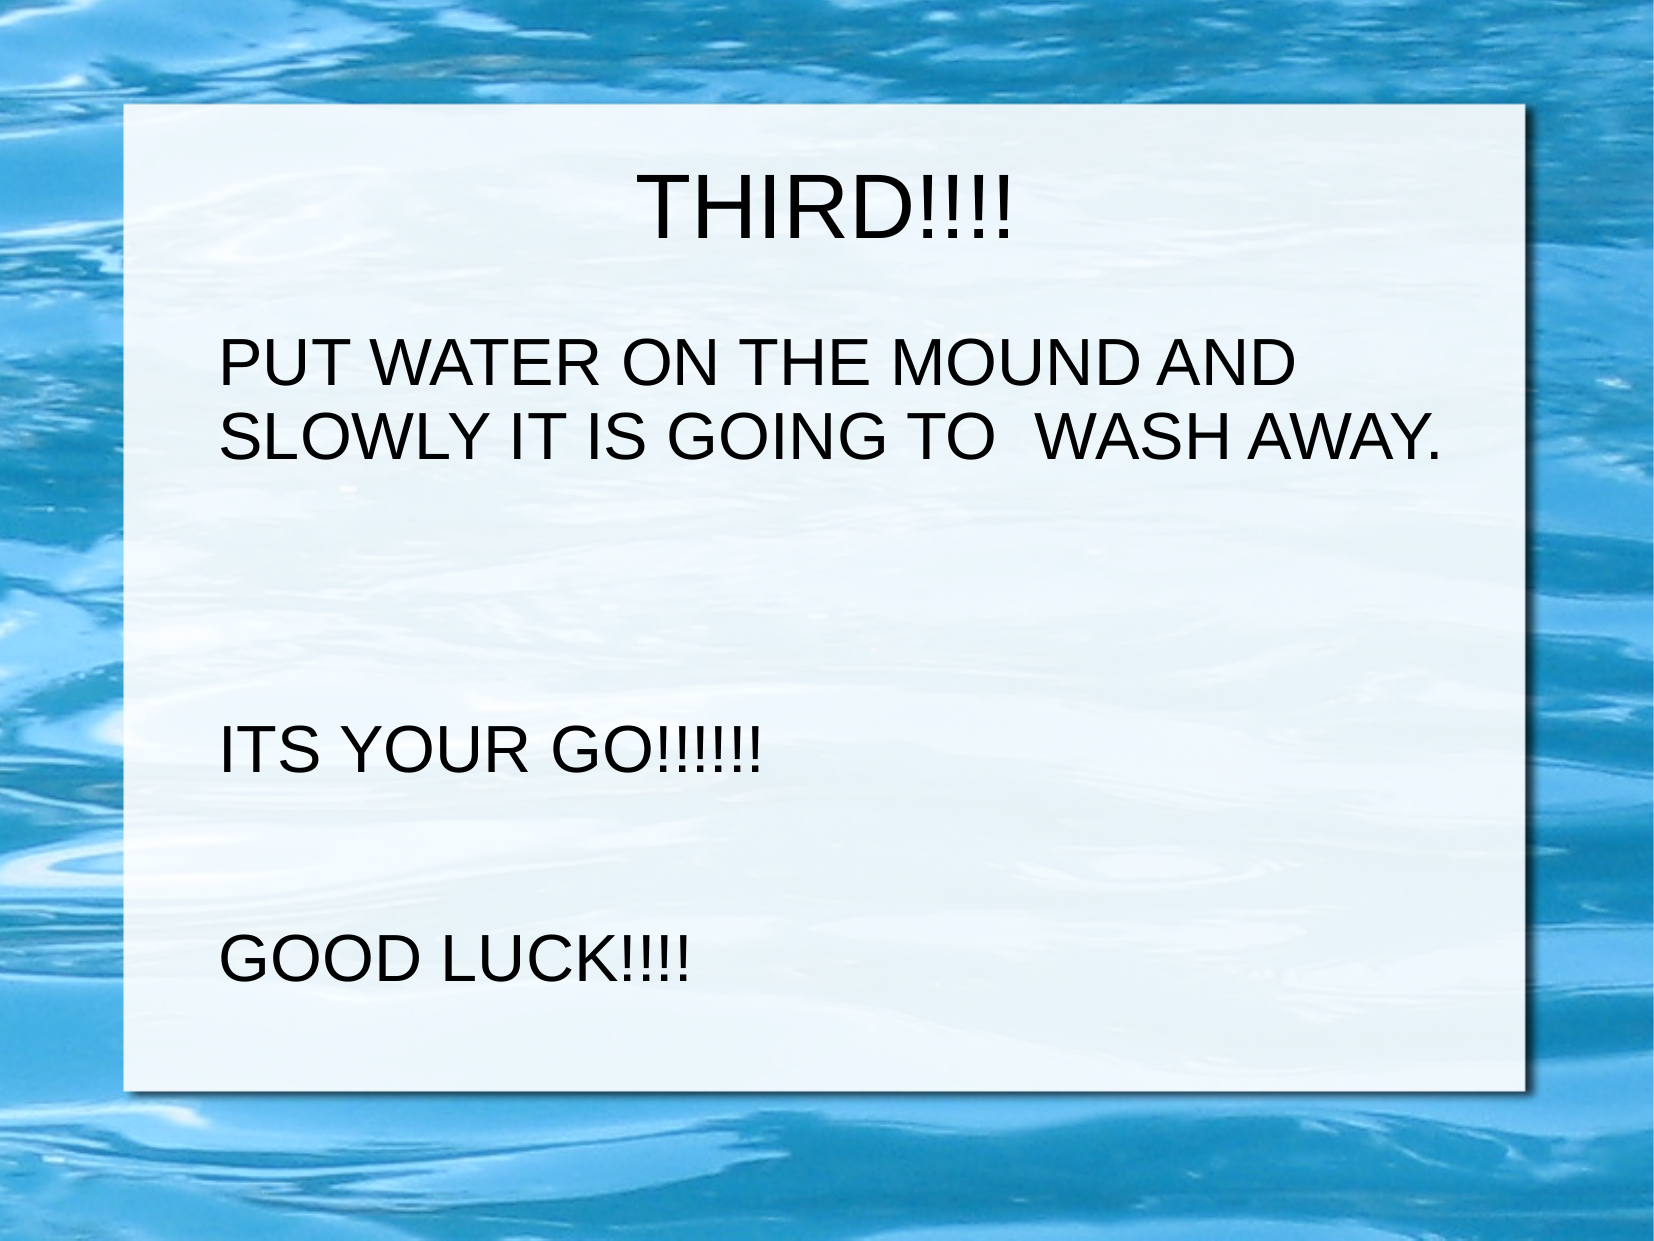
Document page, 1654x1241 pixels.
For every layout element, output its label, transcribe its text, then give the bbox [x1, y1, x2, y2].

list PUT WATER ON THE MOUND AND SLOWLY IT IS GOING TO WASH AWAY. ITS YOUR GO!!!!!! GOOD LUCK!!!! [147, 324, 1506, 1063]
title THIRD!!!! [147, 118, 1506, 296]
picture [0, 0, 1654, 1241]
